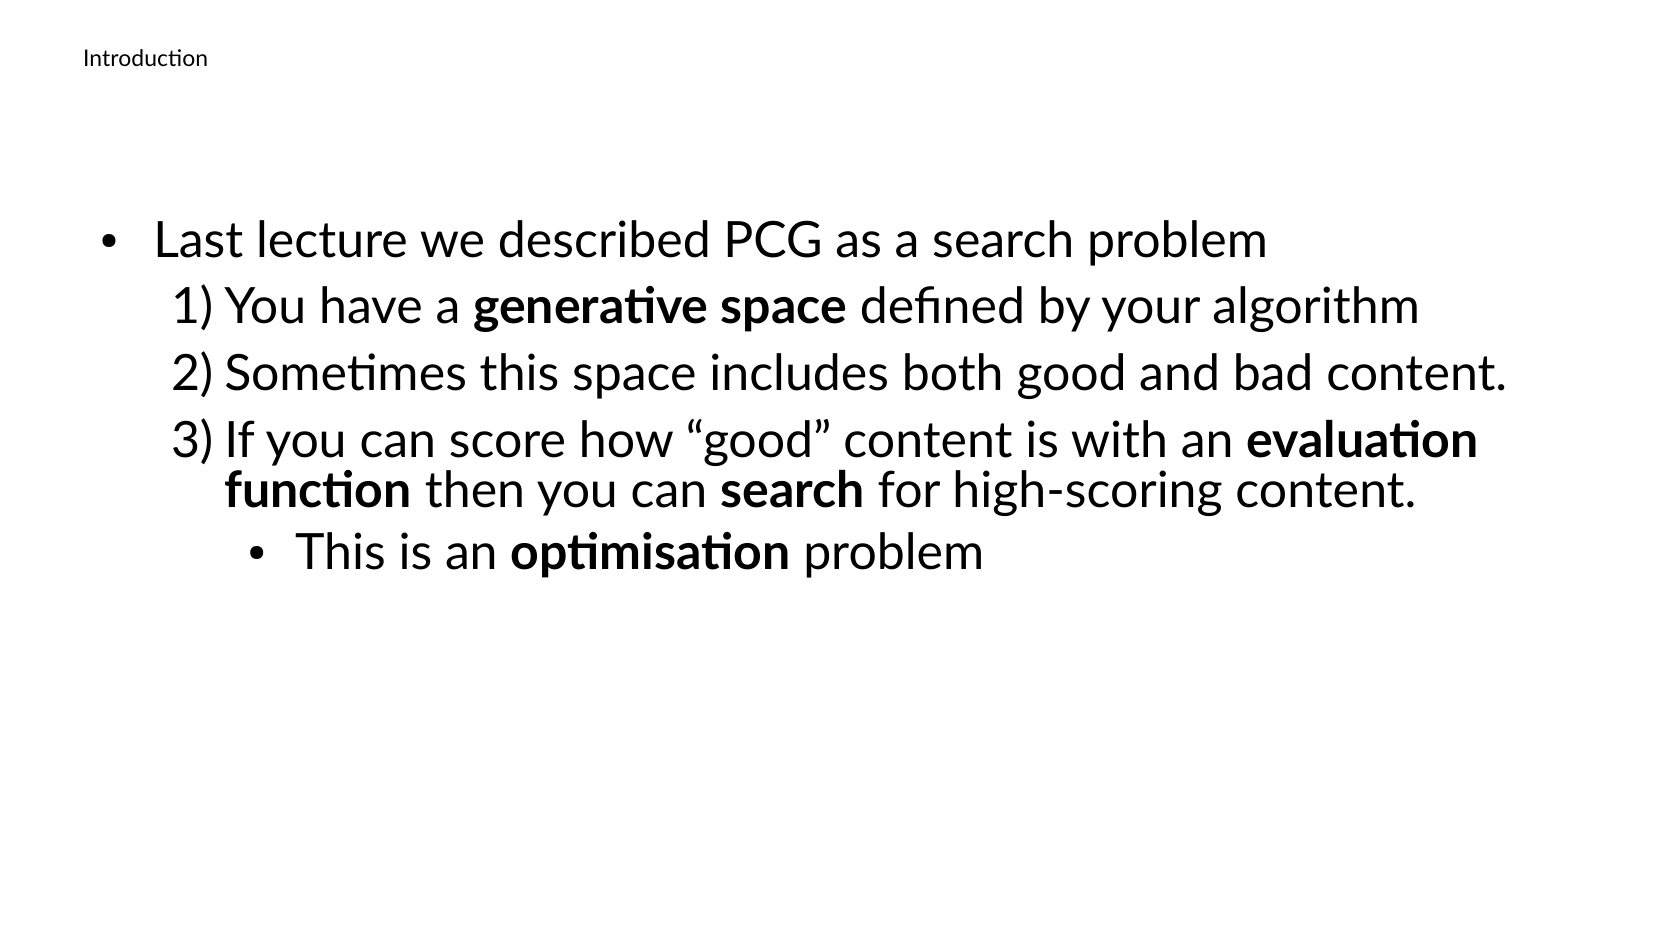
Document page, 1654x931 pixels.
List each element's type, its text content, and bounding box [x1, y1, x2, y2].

list Last lecture we described PCG as a search problem You have a generative space defined by your algorithm Sometimes this space includes both good and bad content. If you can score how “good” content is with an evaluation function then you can search for high-scoring content. This is an optimisation problem [82, 217, 1571, 839]
title Introduction [83, 0, 1571, 119]
